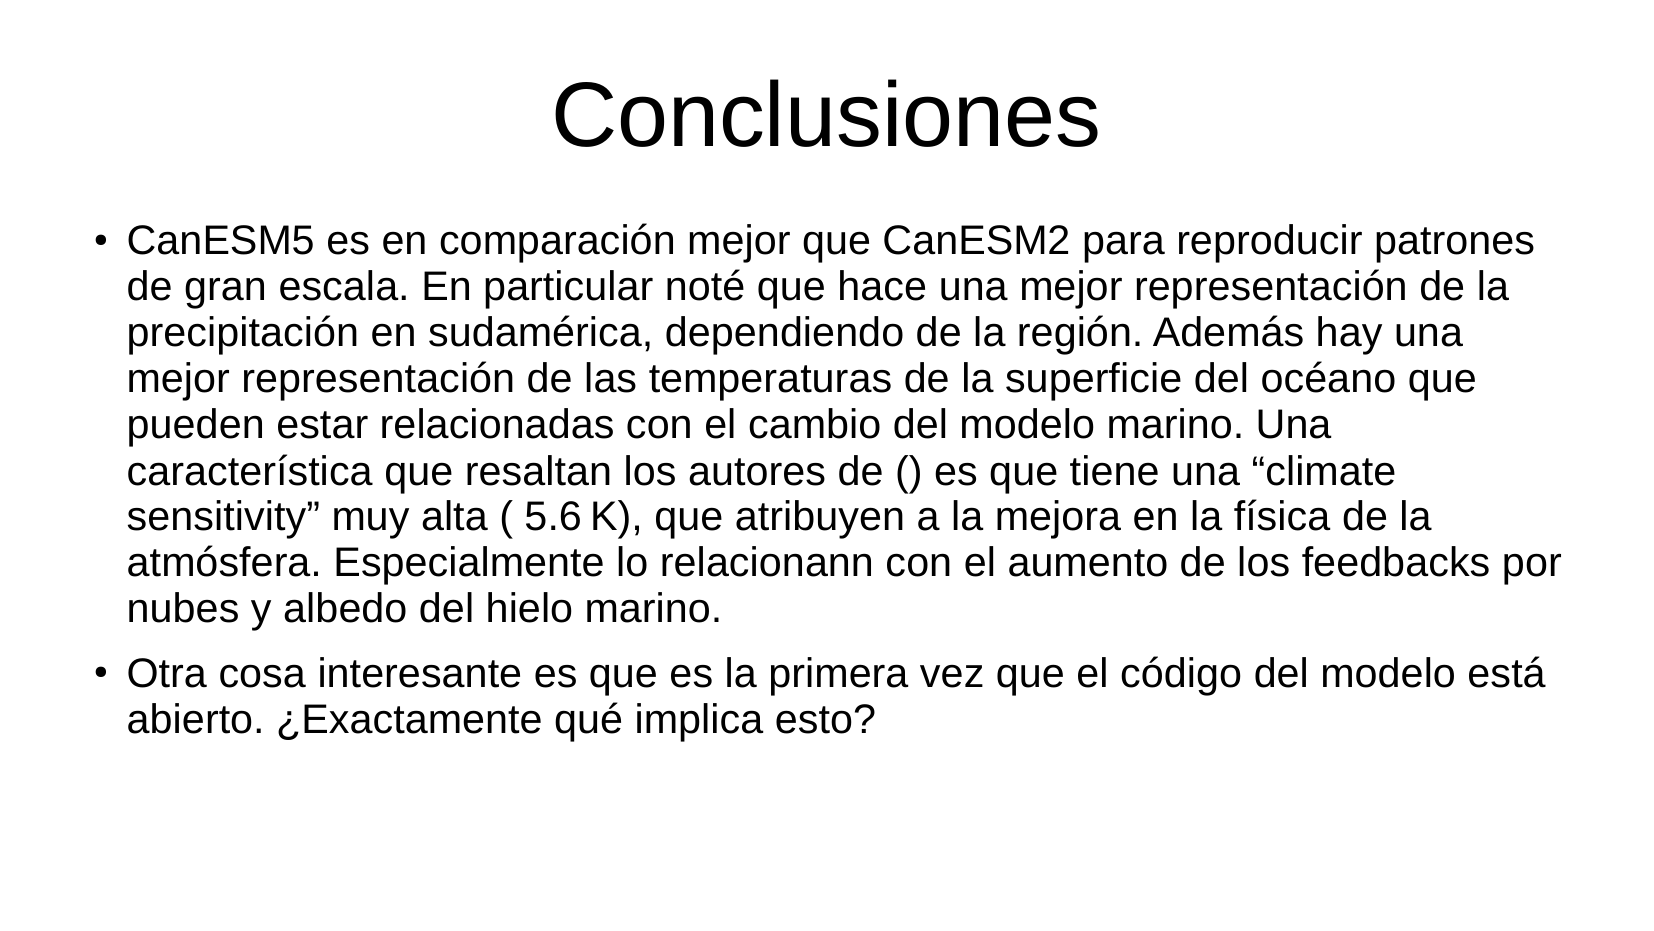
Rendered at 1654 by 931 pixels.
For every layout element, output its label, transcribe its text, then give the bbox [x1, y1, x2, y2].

title Conclusiones [82, 37, 1571, 193]
list CanESM5 es en comparación mejor que CanESM2 para reproducir patrones de gran escala. En particular noté que hace una mejor representación de la precipitación en sudamérica, dependiendo de la región. Además hay una mejor representación de las temperaturas de la superficie del océano que pueden estar relacionadas con el cambio del modelo marino. Una característica que resaltan los autores de () es que tiene una “climate sensitivity” muy alta ( 5.6 K), que atribuyen a la mejora en la física de la atmósfera. Especialmente lo relacionann con el aumento de los feedbacks por nubes y albedo del hielo marino. Otra cosa interesante es que es la primera vez que el código del modelo está abierto. ¿Exactamente qué implica esto? [82, 217, 1571, 758]
